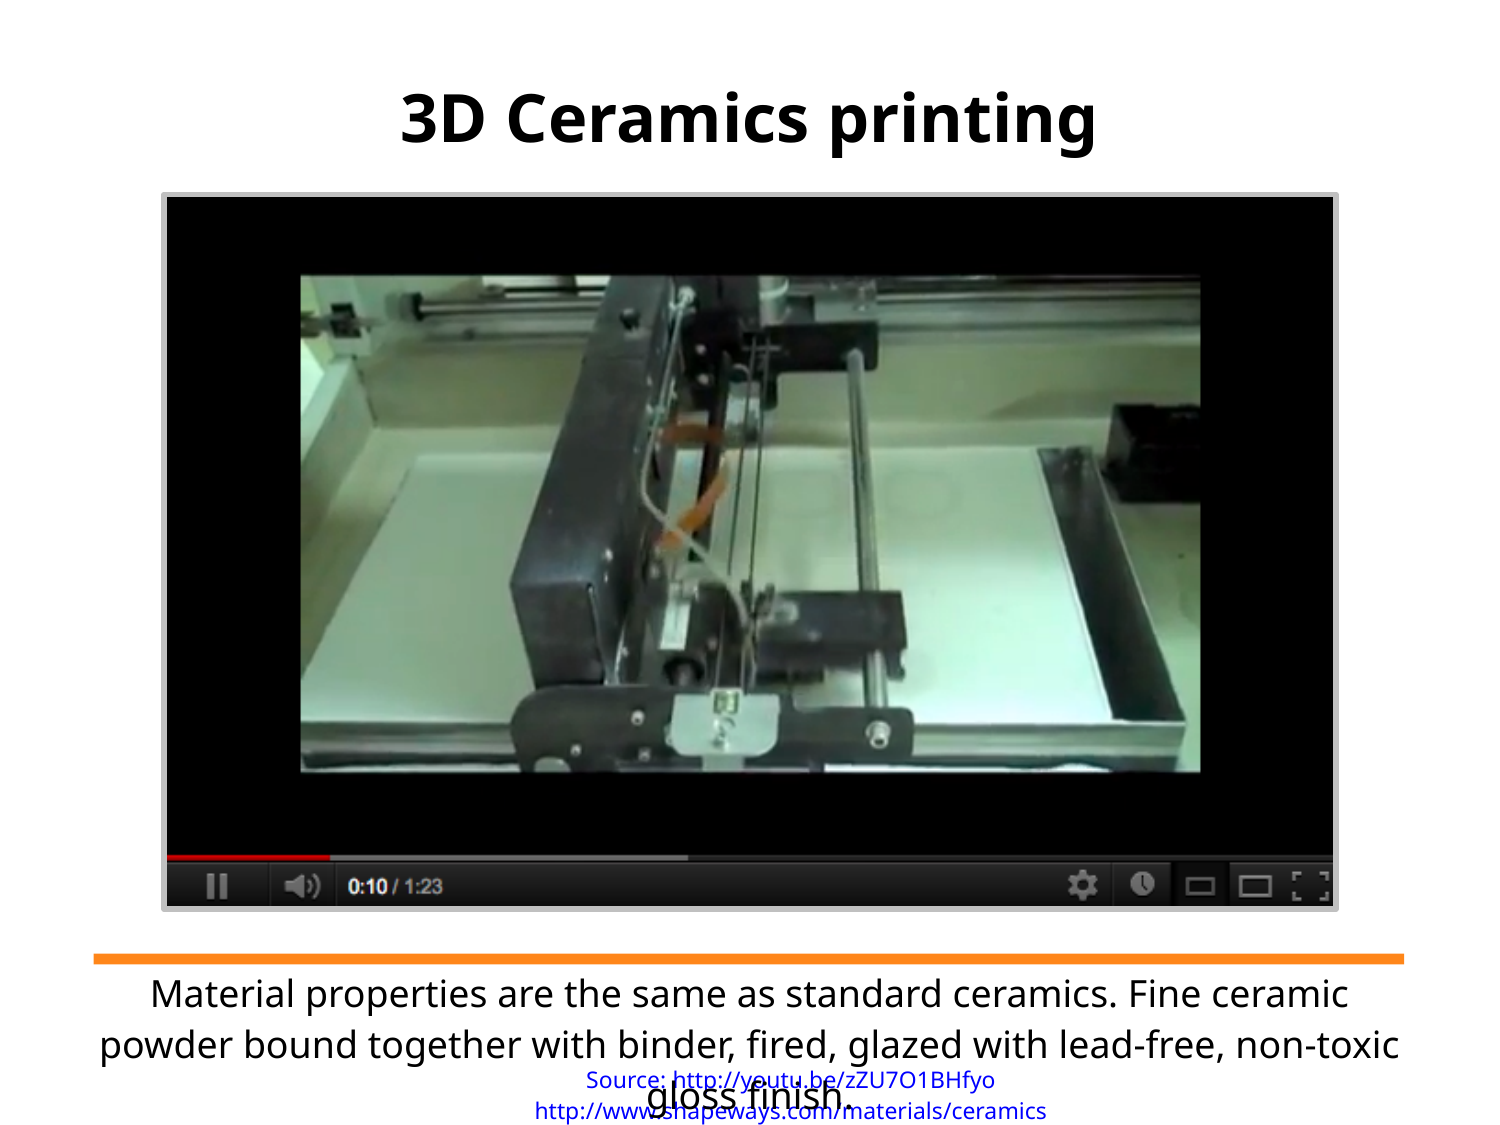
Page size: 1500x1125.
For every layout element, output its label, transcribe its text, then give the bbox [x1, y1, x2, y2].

text_box Source: http://youtu.be/zZU7O1BHfyo http://www.shapeways.com/materials/ceramics [519, 1064, 981, 1123]
text_box Material properties are the same as standard ceramics. Fine ceramic powder bound together with binder, fired, glazed with lead-free, non-toxic gloss finish. [76, 960, 1424, 1064]
picture [0, 0, 1500, 1125]
title 3D Ceramics printing [75, 44, 1426, 188]
